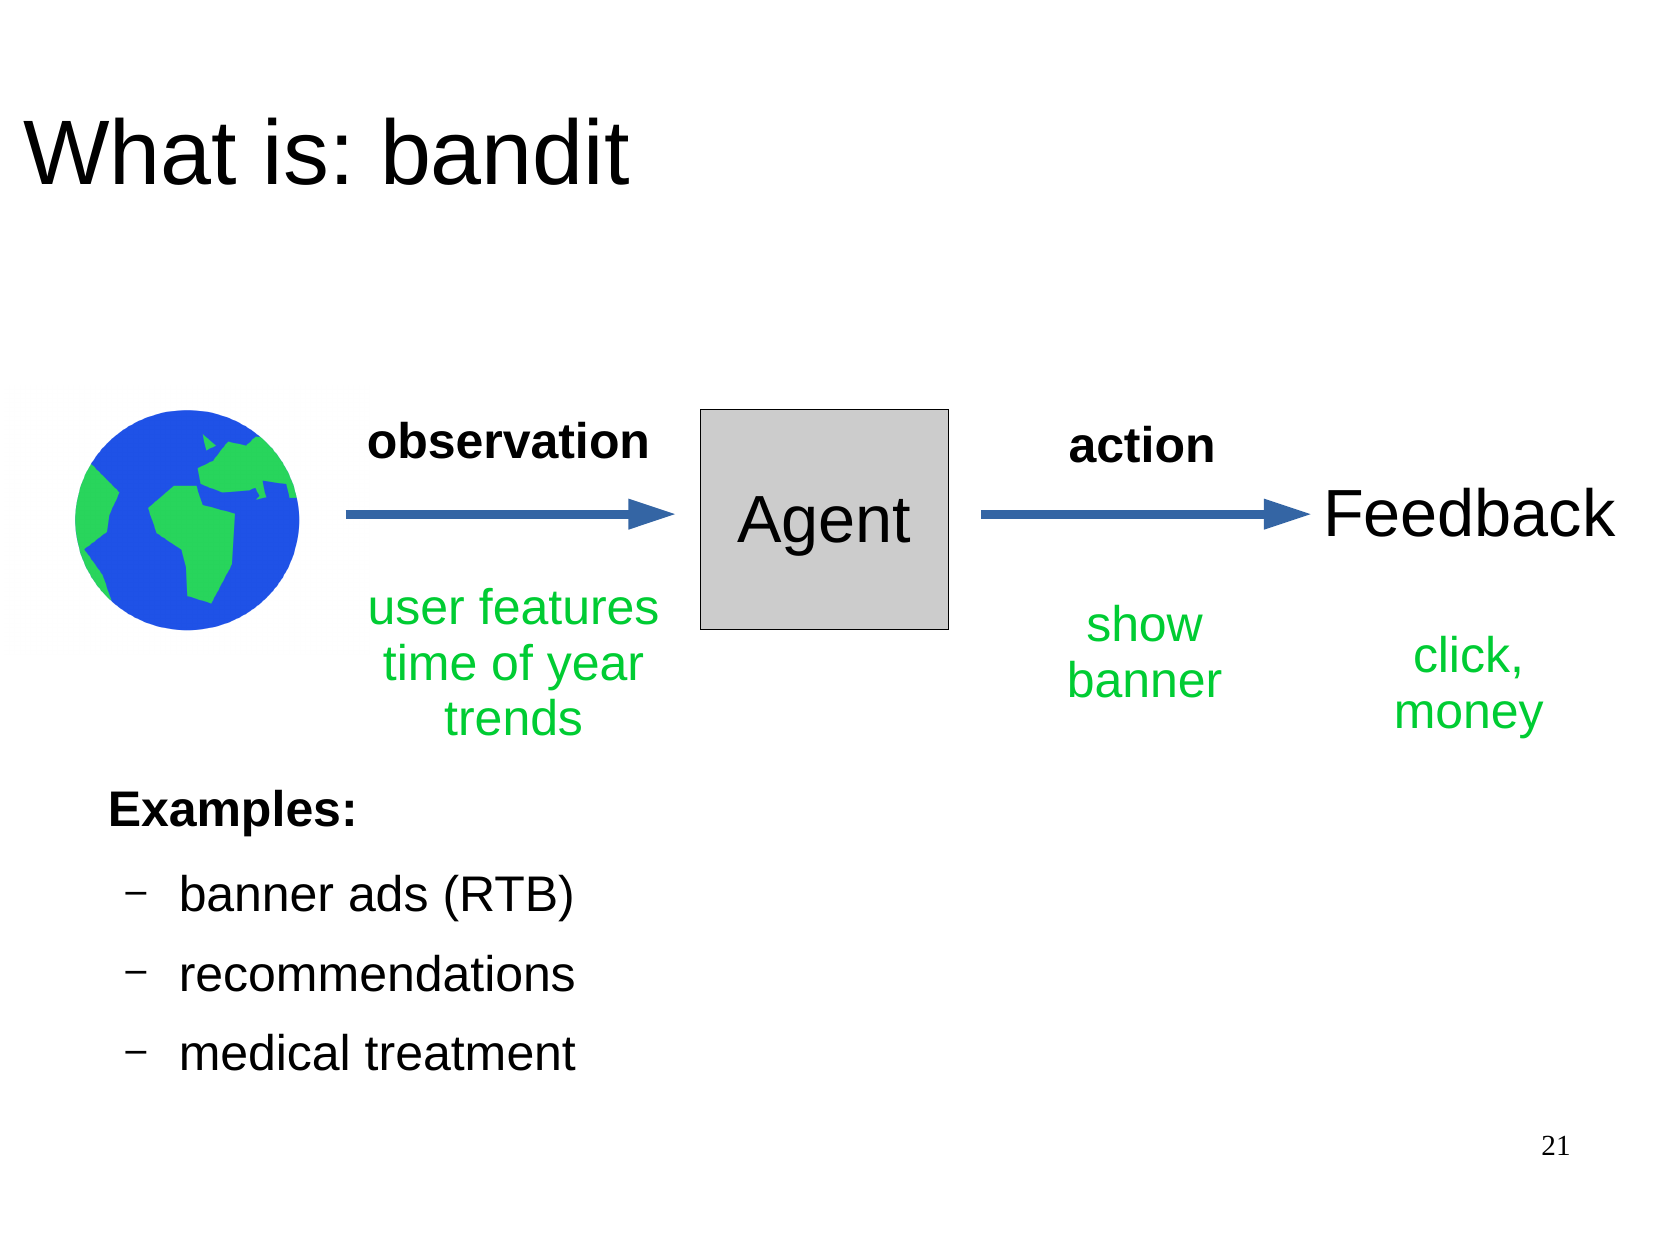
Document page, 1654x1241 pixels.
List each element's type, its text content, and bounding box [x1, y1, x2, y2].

title What is: bandit [23, 49, 1512, 257]
text_box click, money [1316, 619, 1621, 804]
text_box observation [352, 406, 666, 478]
text_box Feedback [1259, 468, 1654, 559]
text_box Agent [700, 409, 949, 630]
text_box show banner [976, 589, 1327, 717]
picture [4, 385, 370, 655]
text_box action [1053, 409, 1231, 481]
list Examples: banner ads (RTB) recommendations medical treatment [36, 781, 1336, 1241]
text_box user features time of year trends [338, 571, 689, 756]
